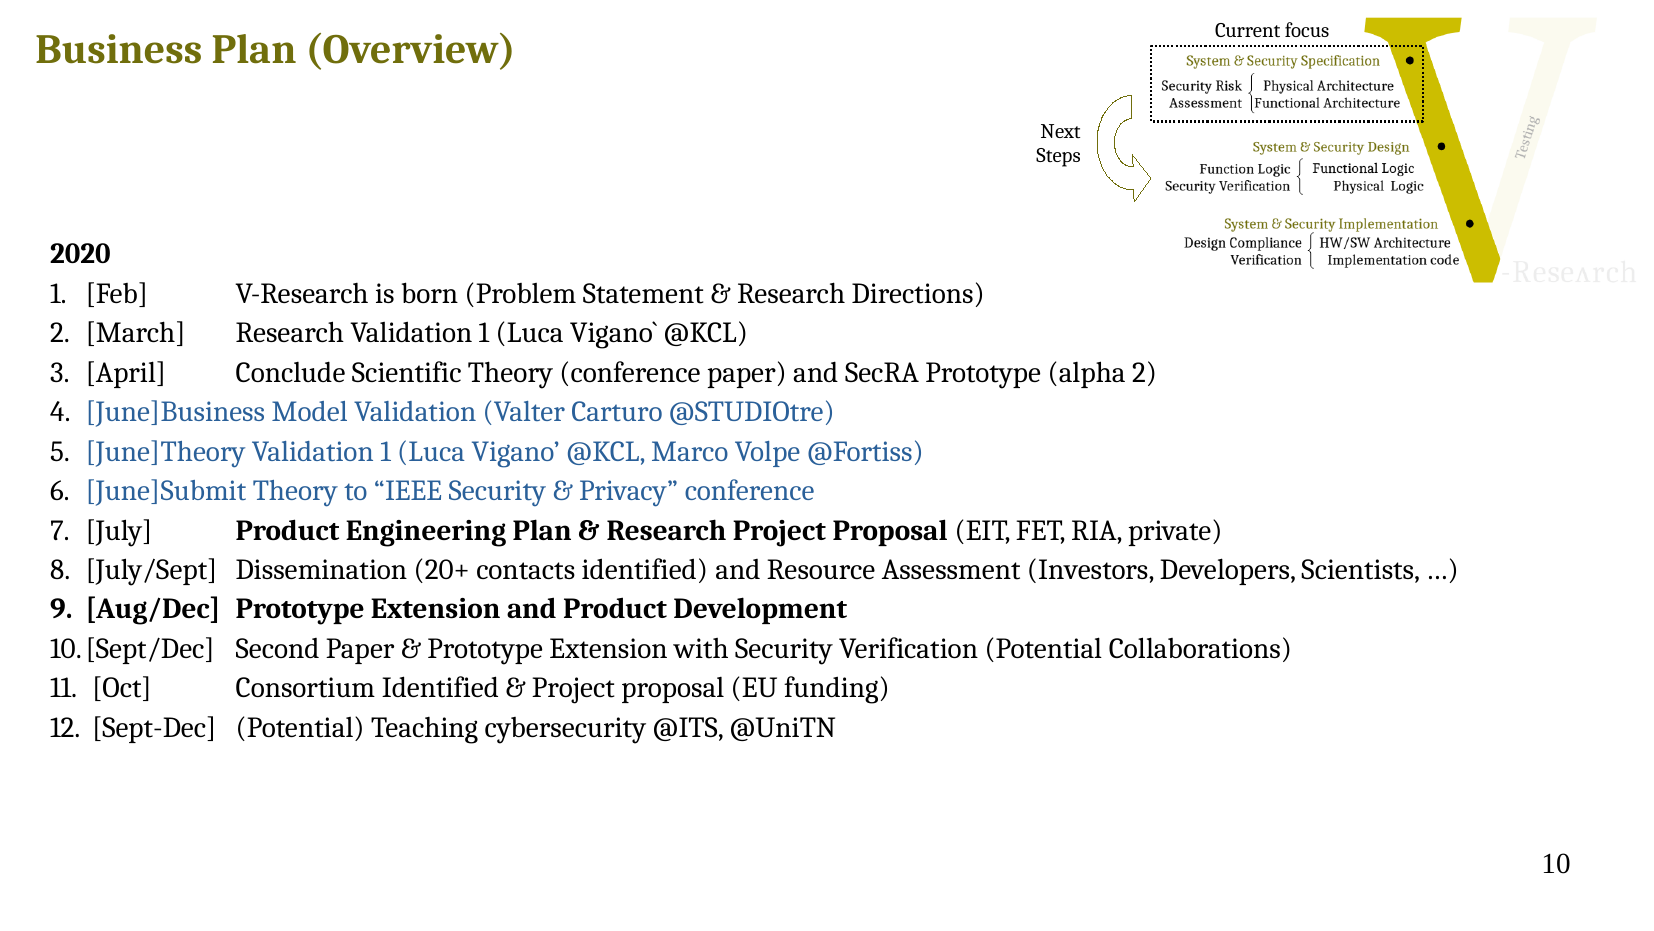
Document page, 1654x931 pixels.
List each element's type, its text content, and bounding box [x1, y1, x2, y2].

text_box Business Plan (Overview) [20, 18, 1159, 91]
picture [1159, 15, 1642, 288]
text_box 2020 [Feb] V-Research is born (Problem Statement & Research Directions) [March] Research Validation 1 (Luca Vigano` @KCL) [April] Conclude Scientific Theory (conference paper) and SecRA Prototype (alpha 2) [June] Business Model Validation (Valter Carturo @STUDIOtre) [June] Theory Validation 1 (Luca Vigano’ @KCL, Marco Volpe @Fortiss) [June] Submit Theory to “IEEE Security & Privacy” conference [July] Product Engineering Plan & Research Project Proposal (EIT, FET, RIA, private) [July/Sept] Dissemination (20+ contacts identified) and Resource Assessment (Investors, Developers, Scientists, …) [Aug/Dec] Prototype Extension and Product Development [Sept/Dec] Second Paper & Prototype Extension with Security Verification (Potential Collaborations) [Oct] Consortium Identified & Project proposal (EU funding) [Sept-Dec] (Potential) Teaching cybersecurity @ITS, @UniTN [35, 230, 1619, 796]
text_box Current focus [1200, 11, 1350, 51]
text_box Next Steps [1021, 112, 1100, 176]
